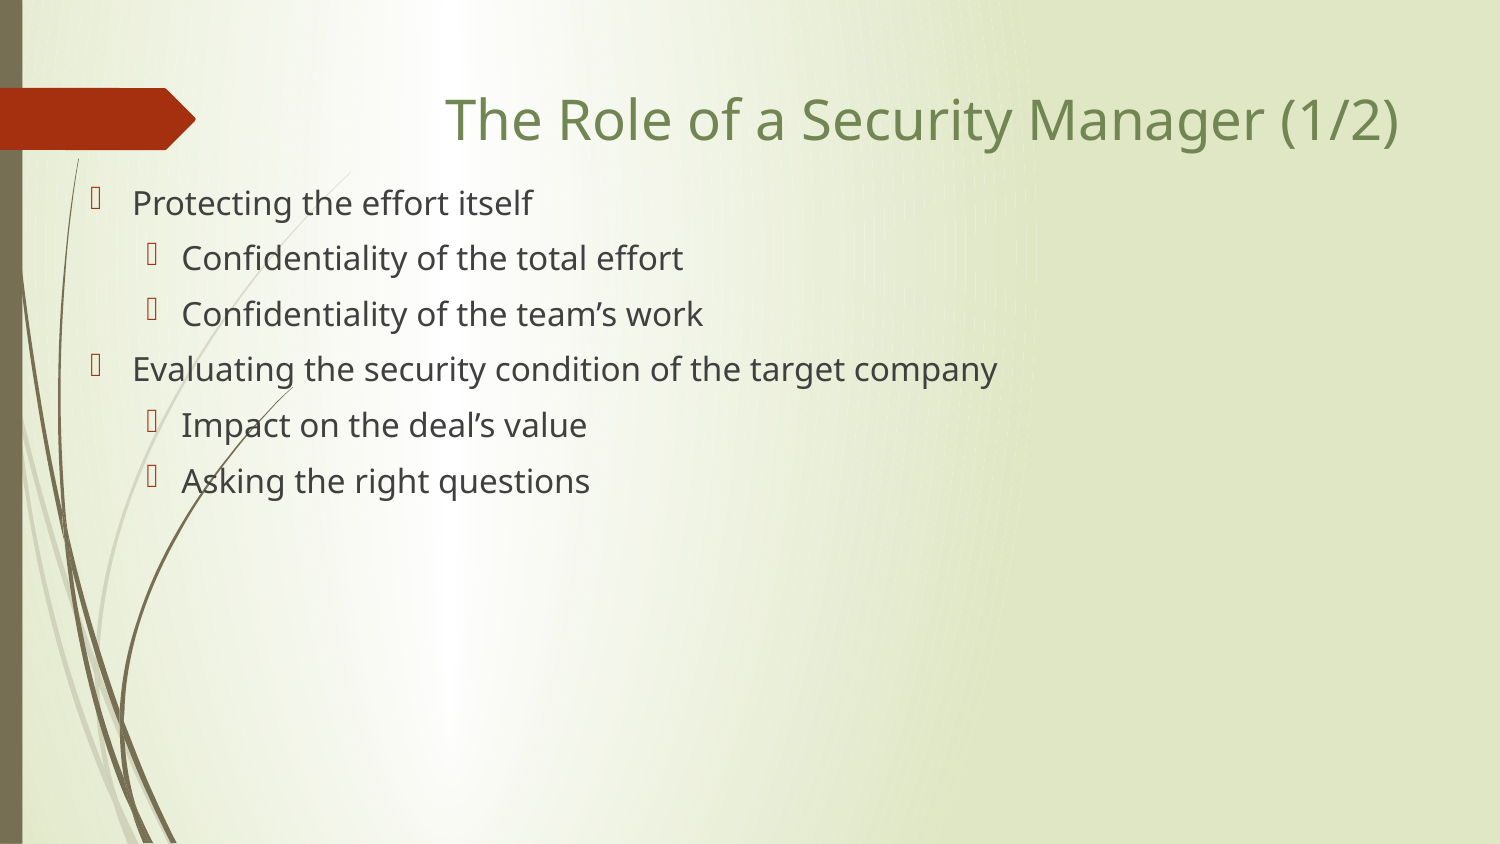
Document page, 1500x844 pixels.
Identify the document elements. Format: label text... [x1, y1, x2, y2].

list Protecting the effort itself Confidentiality of the total effort Confidentiality of the team’s work Evaluating the security condition of the target company Impact on the deal’s value Asking the right questions [75, 174, 1425, 754]
title The Role of a Security Manager (1/2) [319, 76, 1416, 174]
